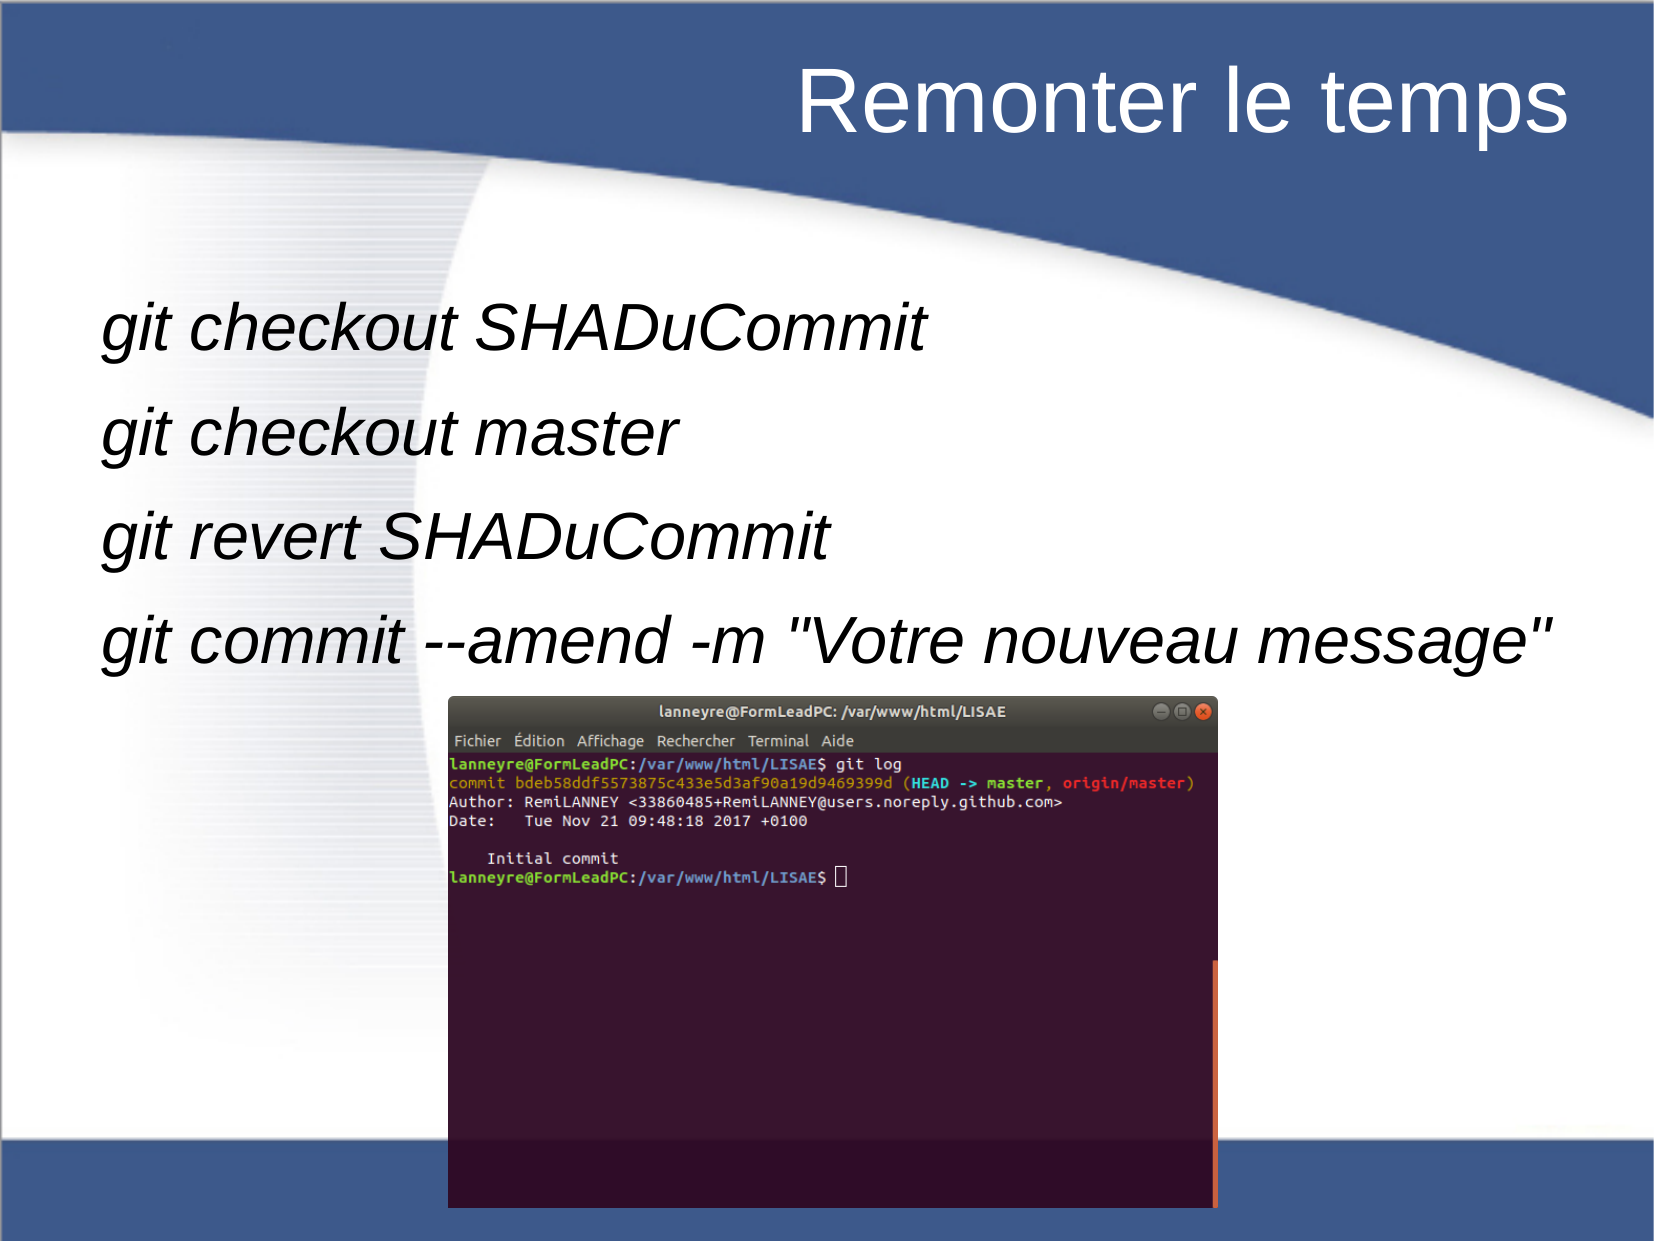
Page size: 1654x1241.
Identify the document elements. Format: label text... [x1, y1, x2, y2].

title Remonter le temps [82, 49, 1571, 257]
list git checkout SHADuCommit git checkout master git revert SHADuCommit git commit --amend -m "Votre nouveau message" [82, 290, 1571, 1010]
picture [0, 0, 1654, 1241]
